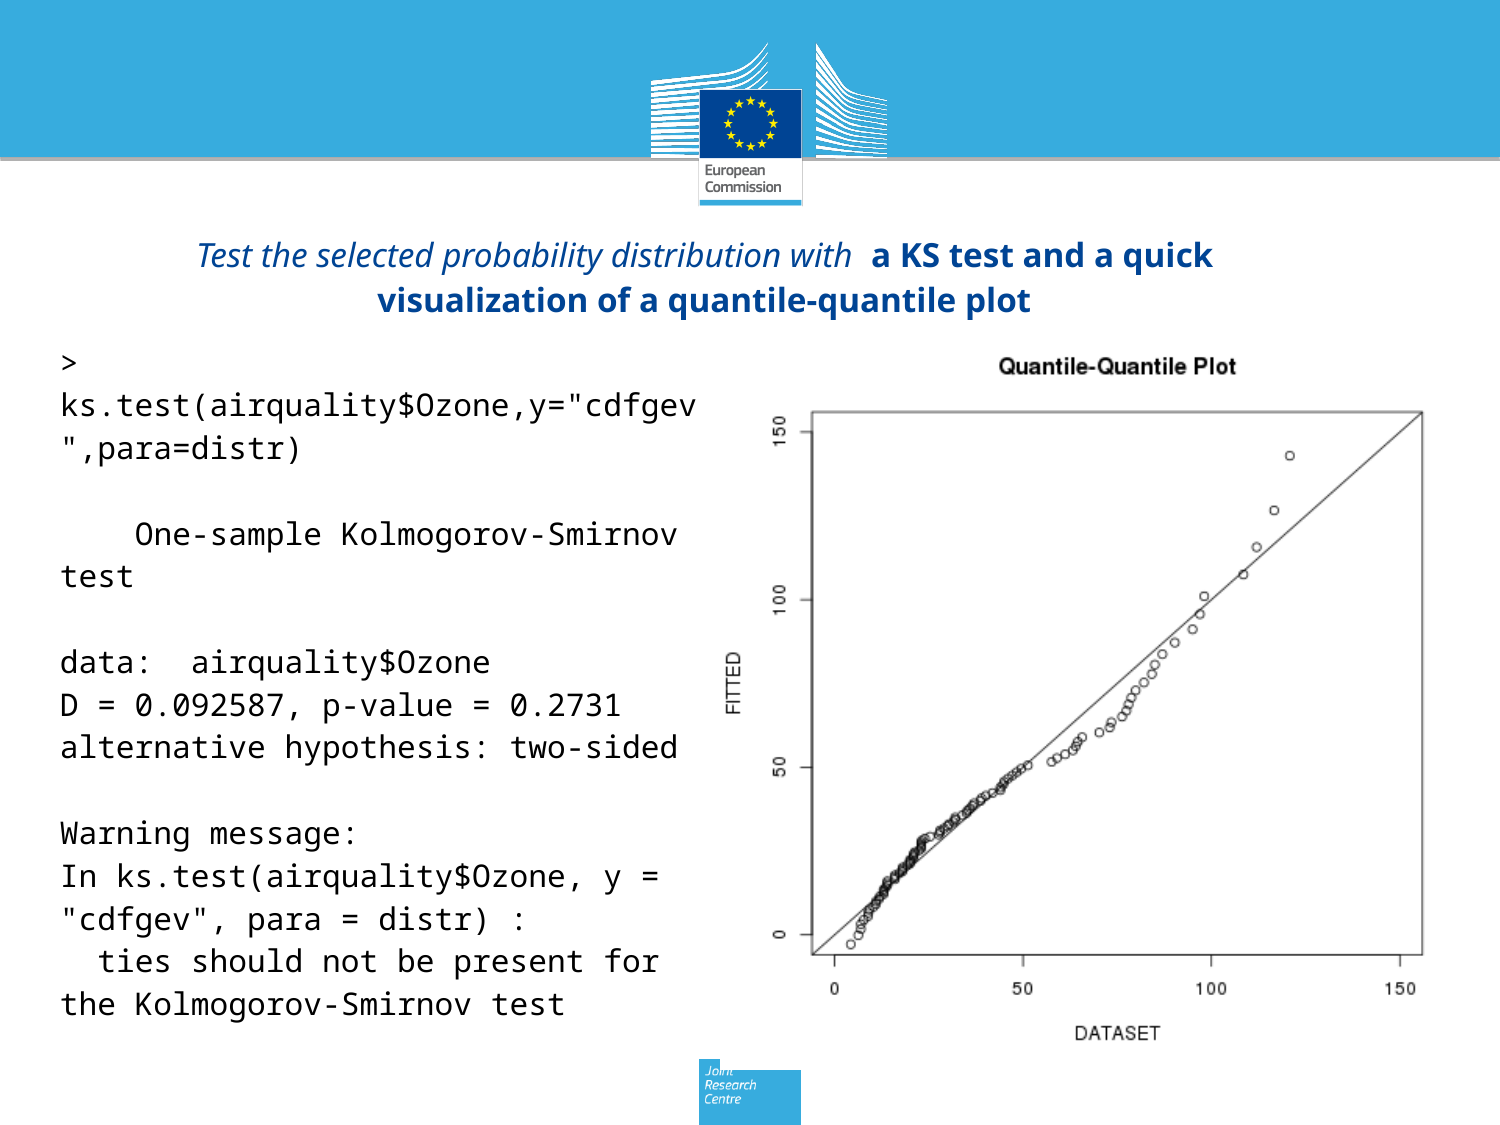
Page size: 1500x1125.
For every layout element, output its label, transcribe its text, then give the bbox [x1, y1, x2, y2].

picture [699, 320, 1470, 1125]
picture [651, 42, 887, 207]
text_box Test the selected probability distribution with a KS test and a quick visualization of a quantile-quantile plot [90, 224, 1321, 321]
text_box > ks.test(airquality$Ozone,y="cdfgev",para=distr) One-sample Kolmogorov-Smirnov test data: airquality$Ozone D = 0.092587, p-value = 0.2731 alternative hypothesis: two-sided Warning message: In ks.test(airquality$Ozone, y = "cdfgev", para = distr) : ties should not be present for the Kolmogorov-Smirnov test [45, 333, 720, 969]
